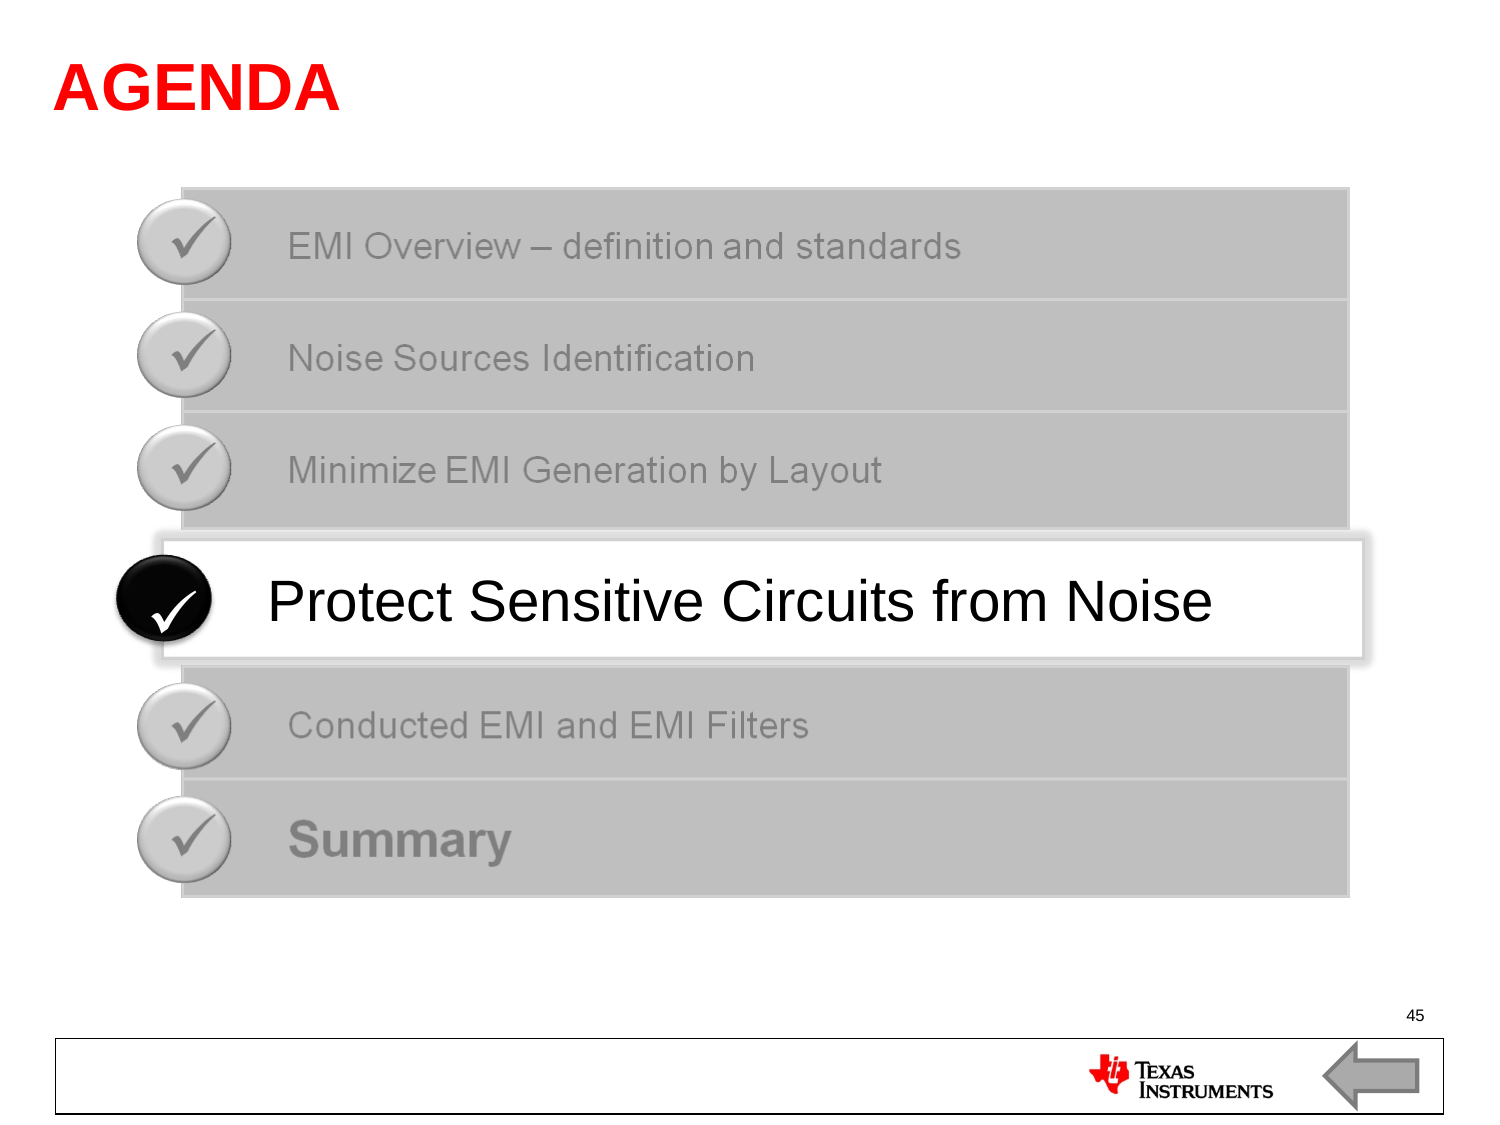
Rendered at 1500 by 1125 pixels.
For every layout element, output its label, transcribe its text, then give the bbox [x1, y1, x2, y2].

text_box [1324, 1045, 1418, 1107]
text_box Protect Sensitive Circuits from Noise [162, 539, 1362, 657]
picture [96, 177, 1384, 899]
text_box <numero> [1089, 997, 1440, 1031]
picture [1087, 1052, 1274, 1099]
title AGENDA [37, 23, 1426, 158]
text_box  [132, 567, 199, 630]
